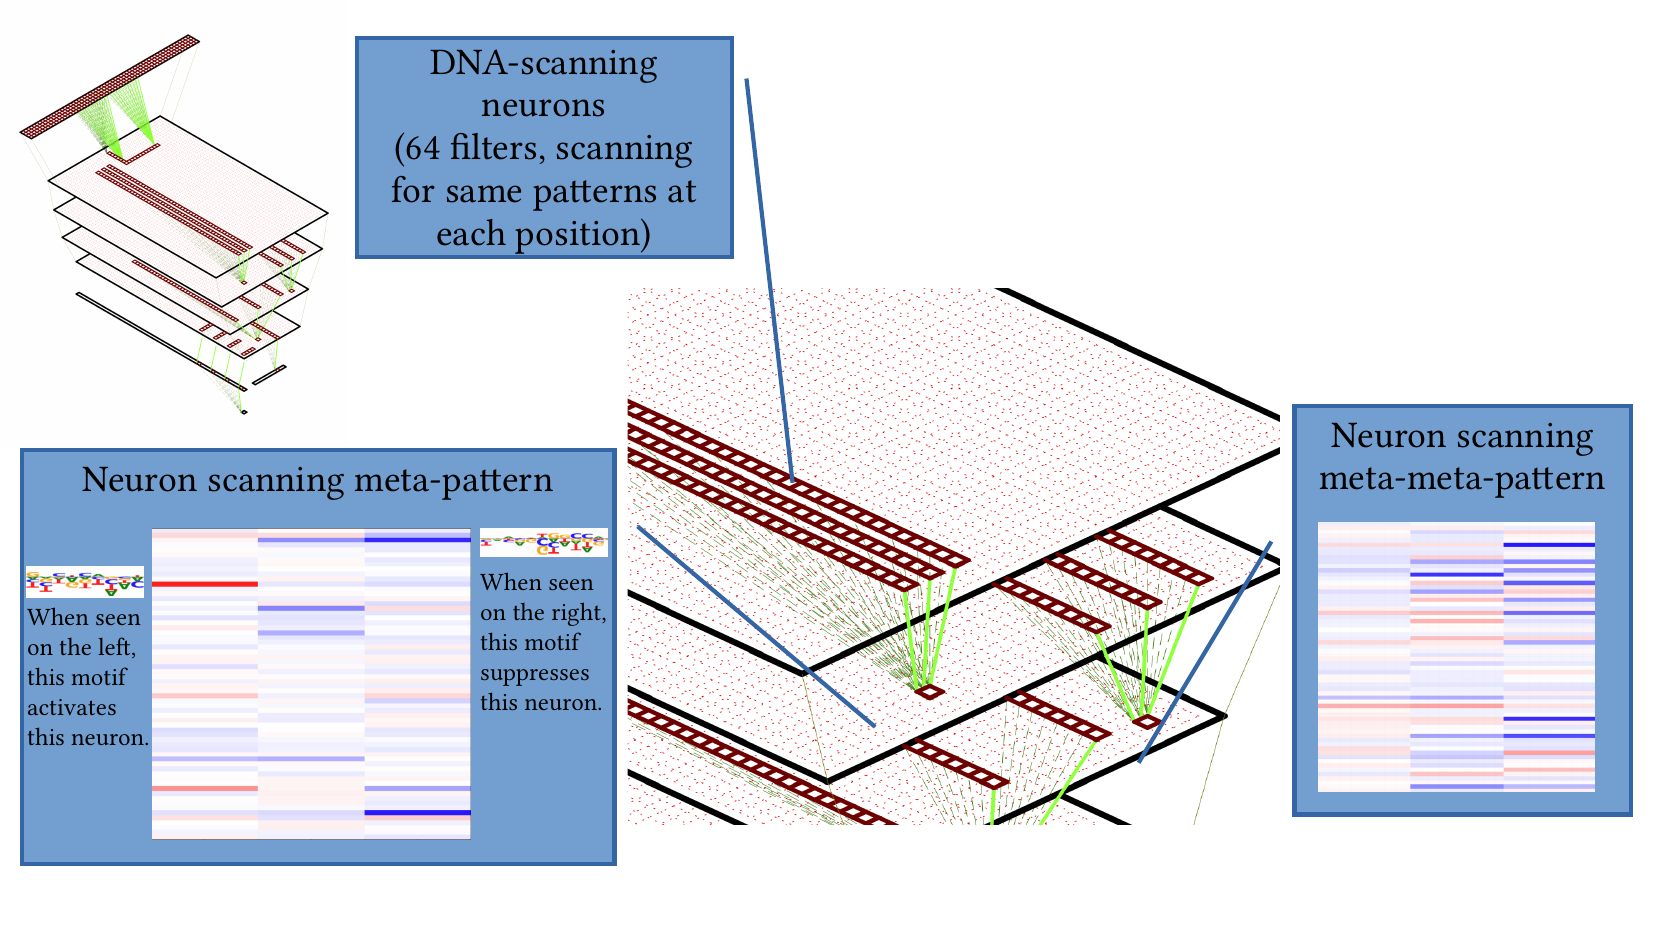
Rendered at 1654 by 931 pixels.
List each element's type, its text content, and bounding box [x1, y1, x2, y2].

text_box When seen on the right, this motif suppresses this neuron. [480, 565, 608, 717]
picture [152, 528, 471, 840]
text_box Neuron scanning meta-pattern [22, 450, 614, 864]
picture [1318, 522, 1595, 792]
picture [26, 566, 144, 598]
text_box DNA-scanning neurons (64 filters, scanning for same patterns at each position) [357, 38, 732, 257]
text_box Neuron scanning meta-meta-pattern [1294, 406, 1631, 815]
picture [0, 0, 348, 450]
picture [480, 528, 608, 557]
picture [627, 288, 1280, 825]
text_box When seen on the left, this motif activates this neuron. [27, 600, 153, 752]
